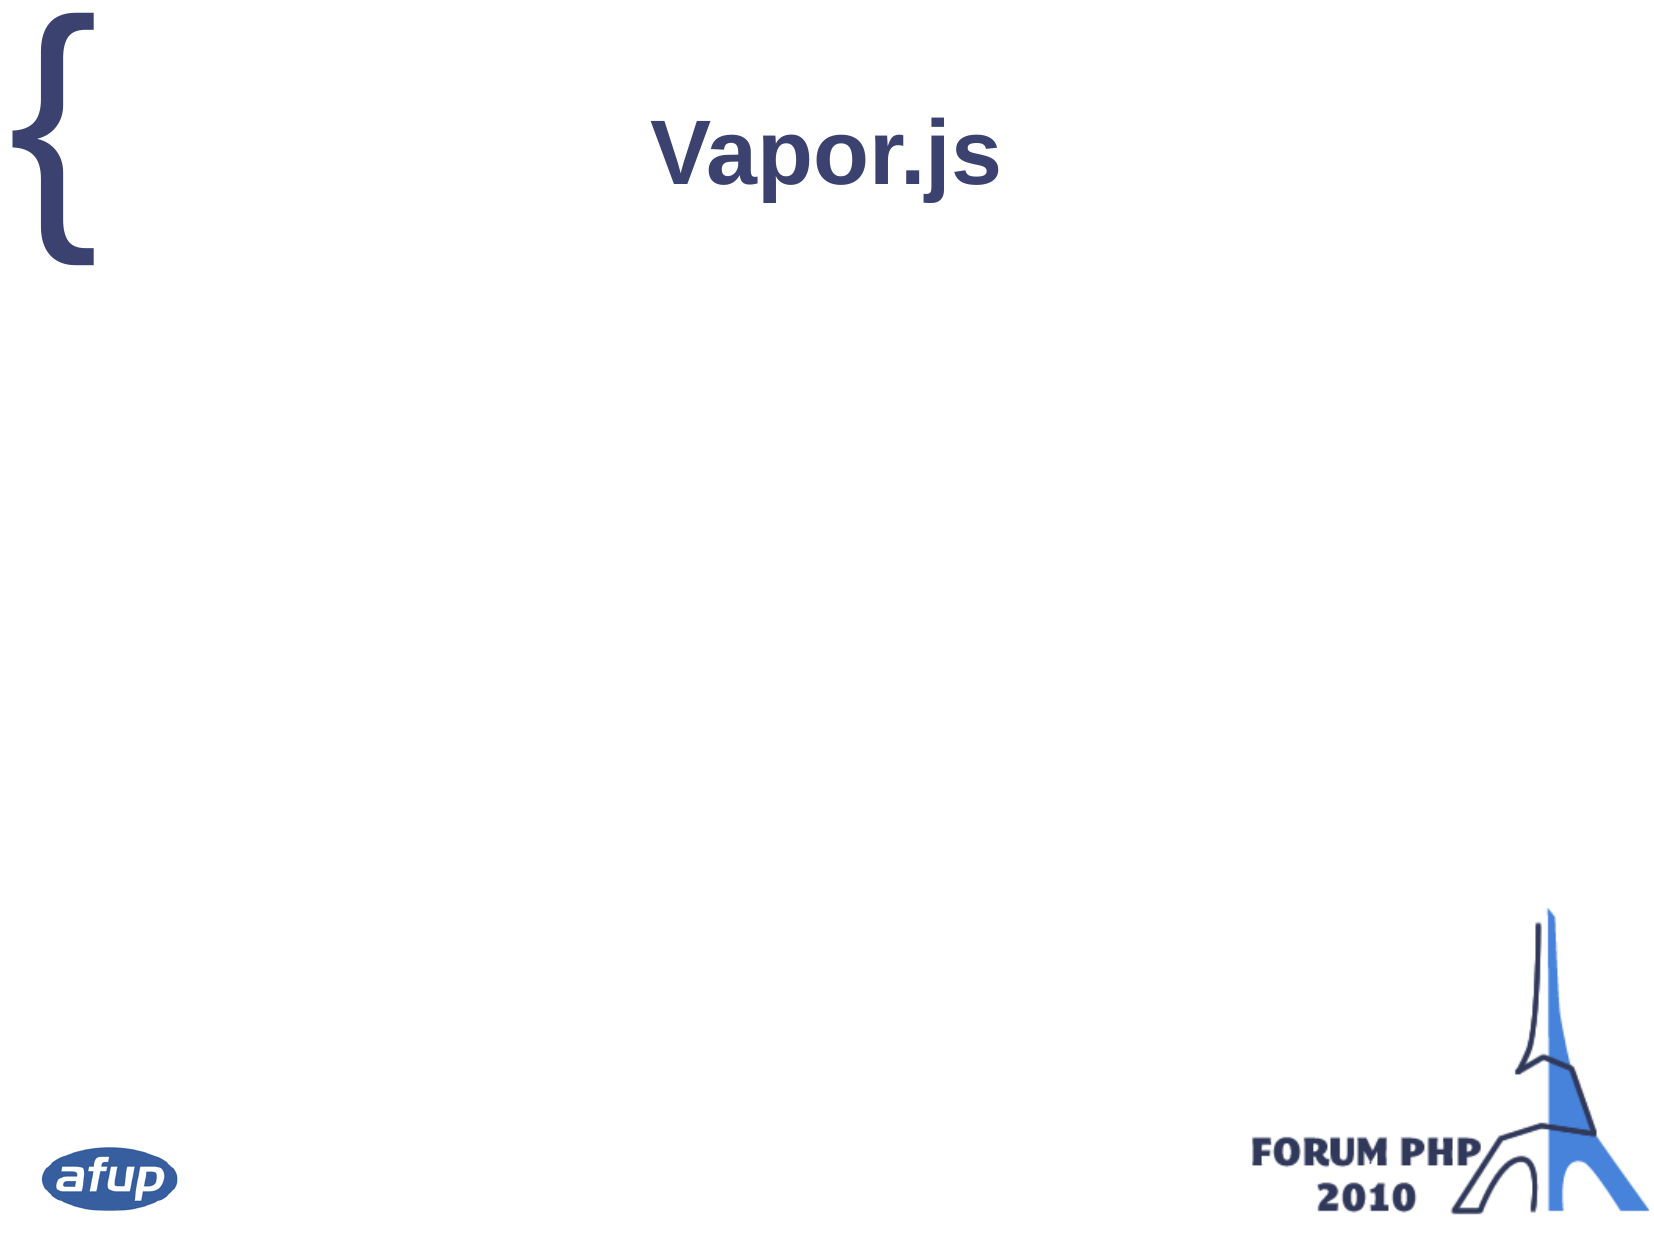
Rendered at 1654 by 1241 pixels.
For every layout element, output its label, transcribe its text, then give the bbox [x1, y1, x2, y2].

picture [1240, 872, 1650, 1241]
title Vapor.js [82, 56, 1571, 250]
picture [41, 1146, 178, 1211]
